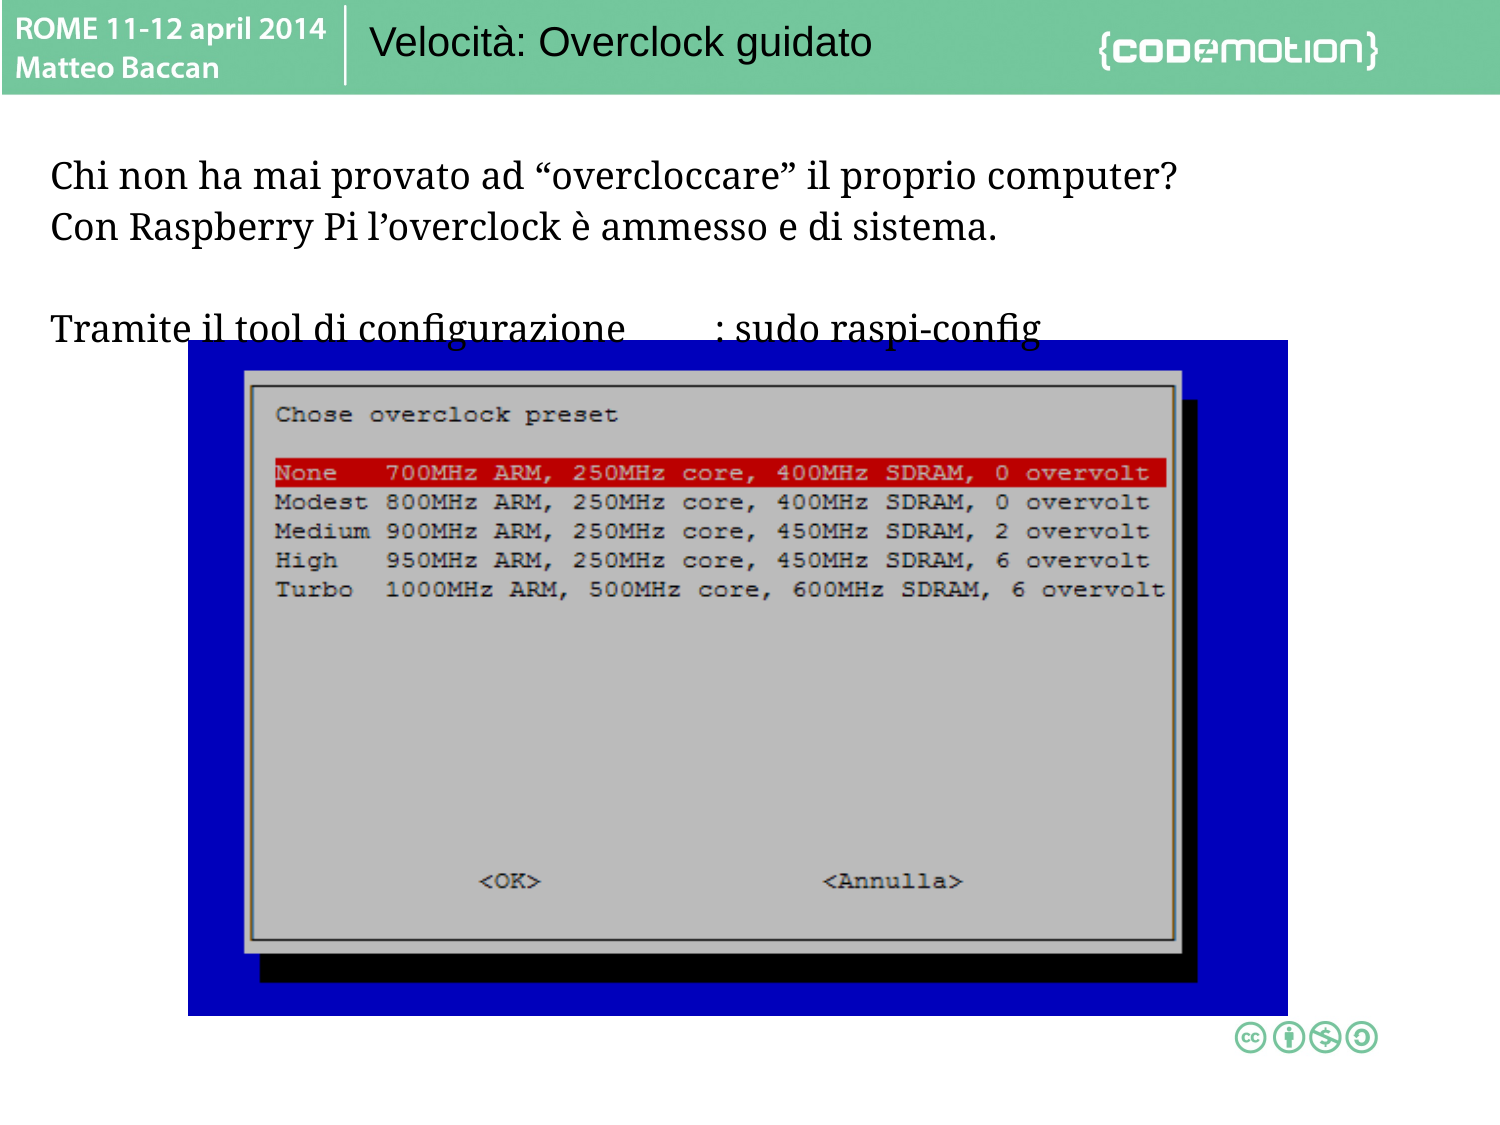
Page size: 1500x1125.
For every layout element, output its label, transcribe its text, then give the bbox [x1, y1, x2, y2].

list Velocità: Overclock guidato [354, 11, 1380, 87]
text_box Chi non ha mai provato ad “overcloccare” il proprio computer? Con Raspberry Pi l’overclock è ammesso e di sistema. Tramite il tool di configurazione : sudo raspi-config [35, 141, 1426, 329]
picture [2, 0, 1500, 1125]
